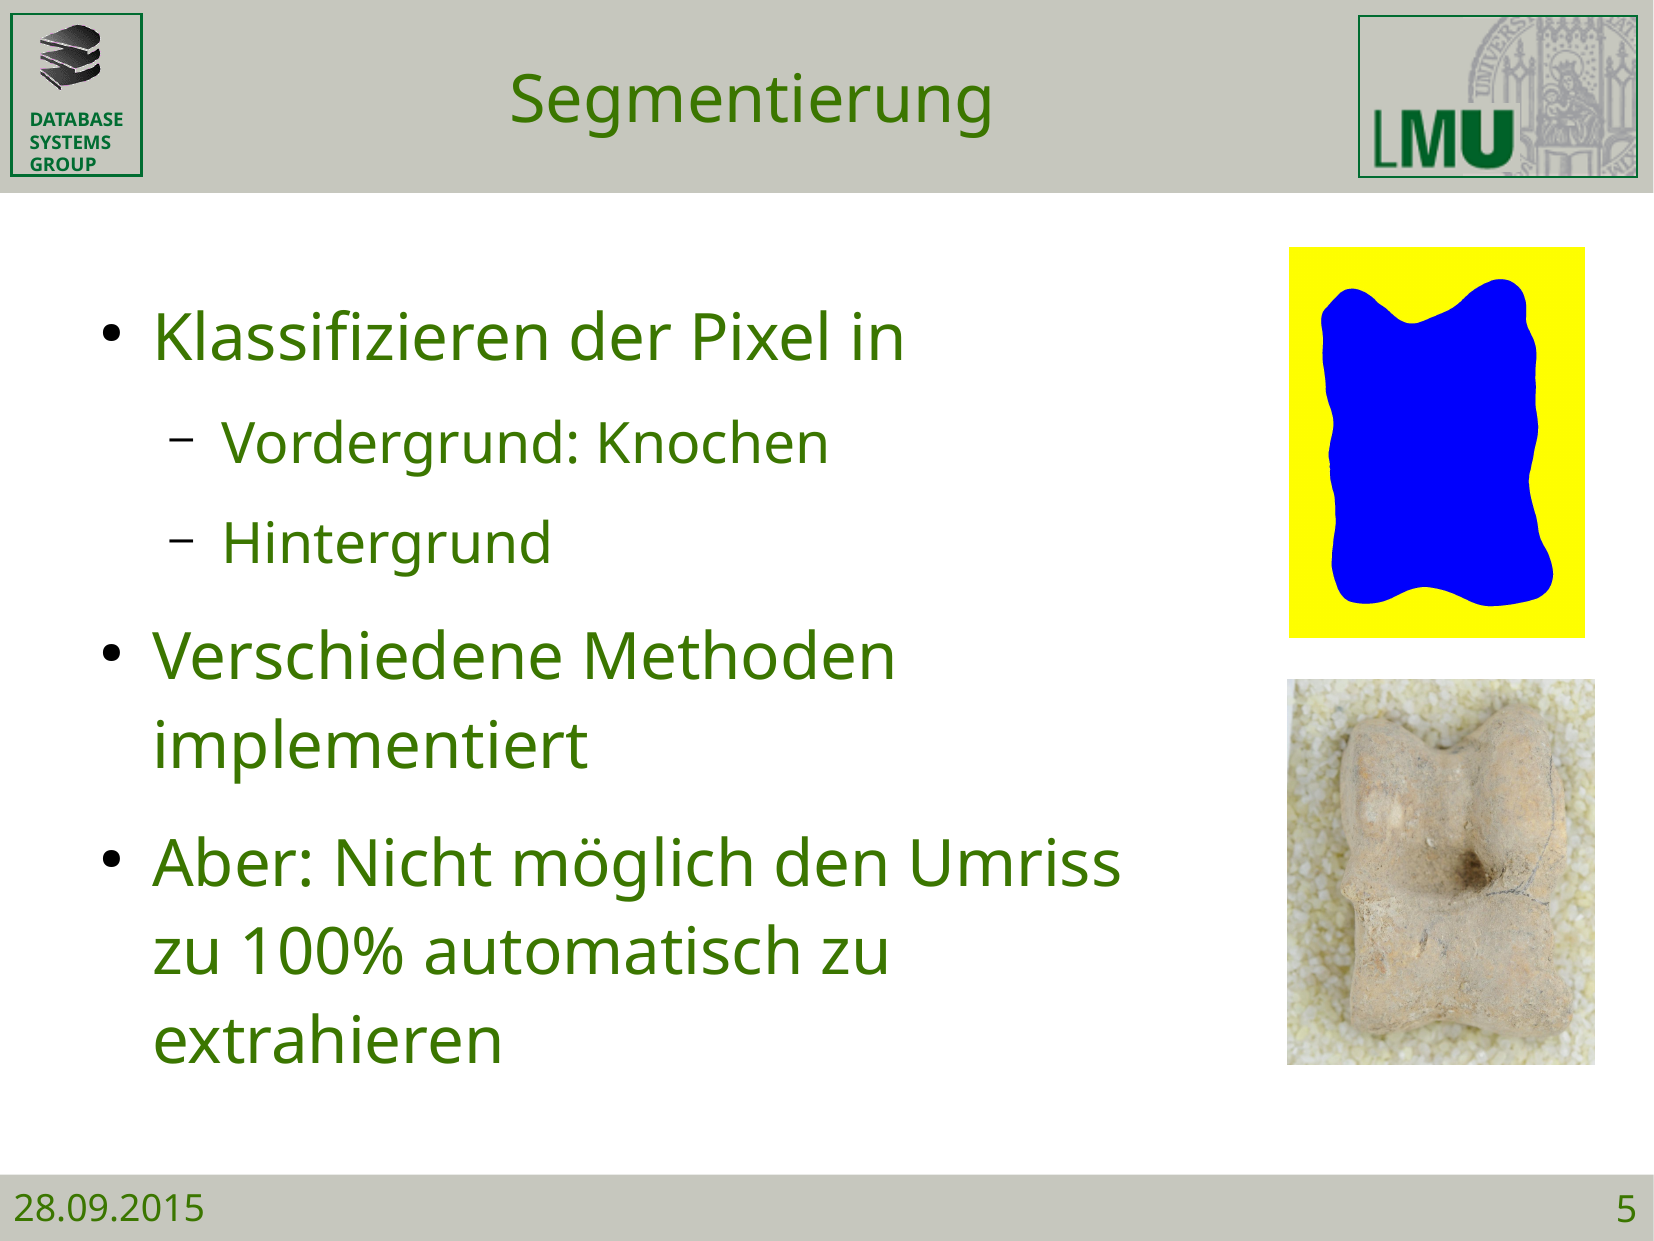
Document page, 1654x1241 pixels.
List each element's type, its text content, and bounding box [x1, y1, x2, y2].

picture [1289, 247, 1585, 638]
picture [1369, 17, 1636, 176]
picture [1287, 679, 1595, 1065]
picture [36, 21, 104, 94]
title Segmentierung [183, 17, 1323, 177]
list Klassifizieren der Pixel in Vordergrund: Knochen Hintergrund Verschiedene Methoden implementiert Aber: Nicht möglich den Umriss zu 100% automatisch zu extrahieren [82, 290, 1571, 1087]
